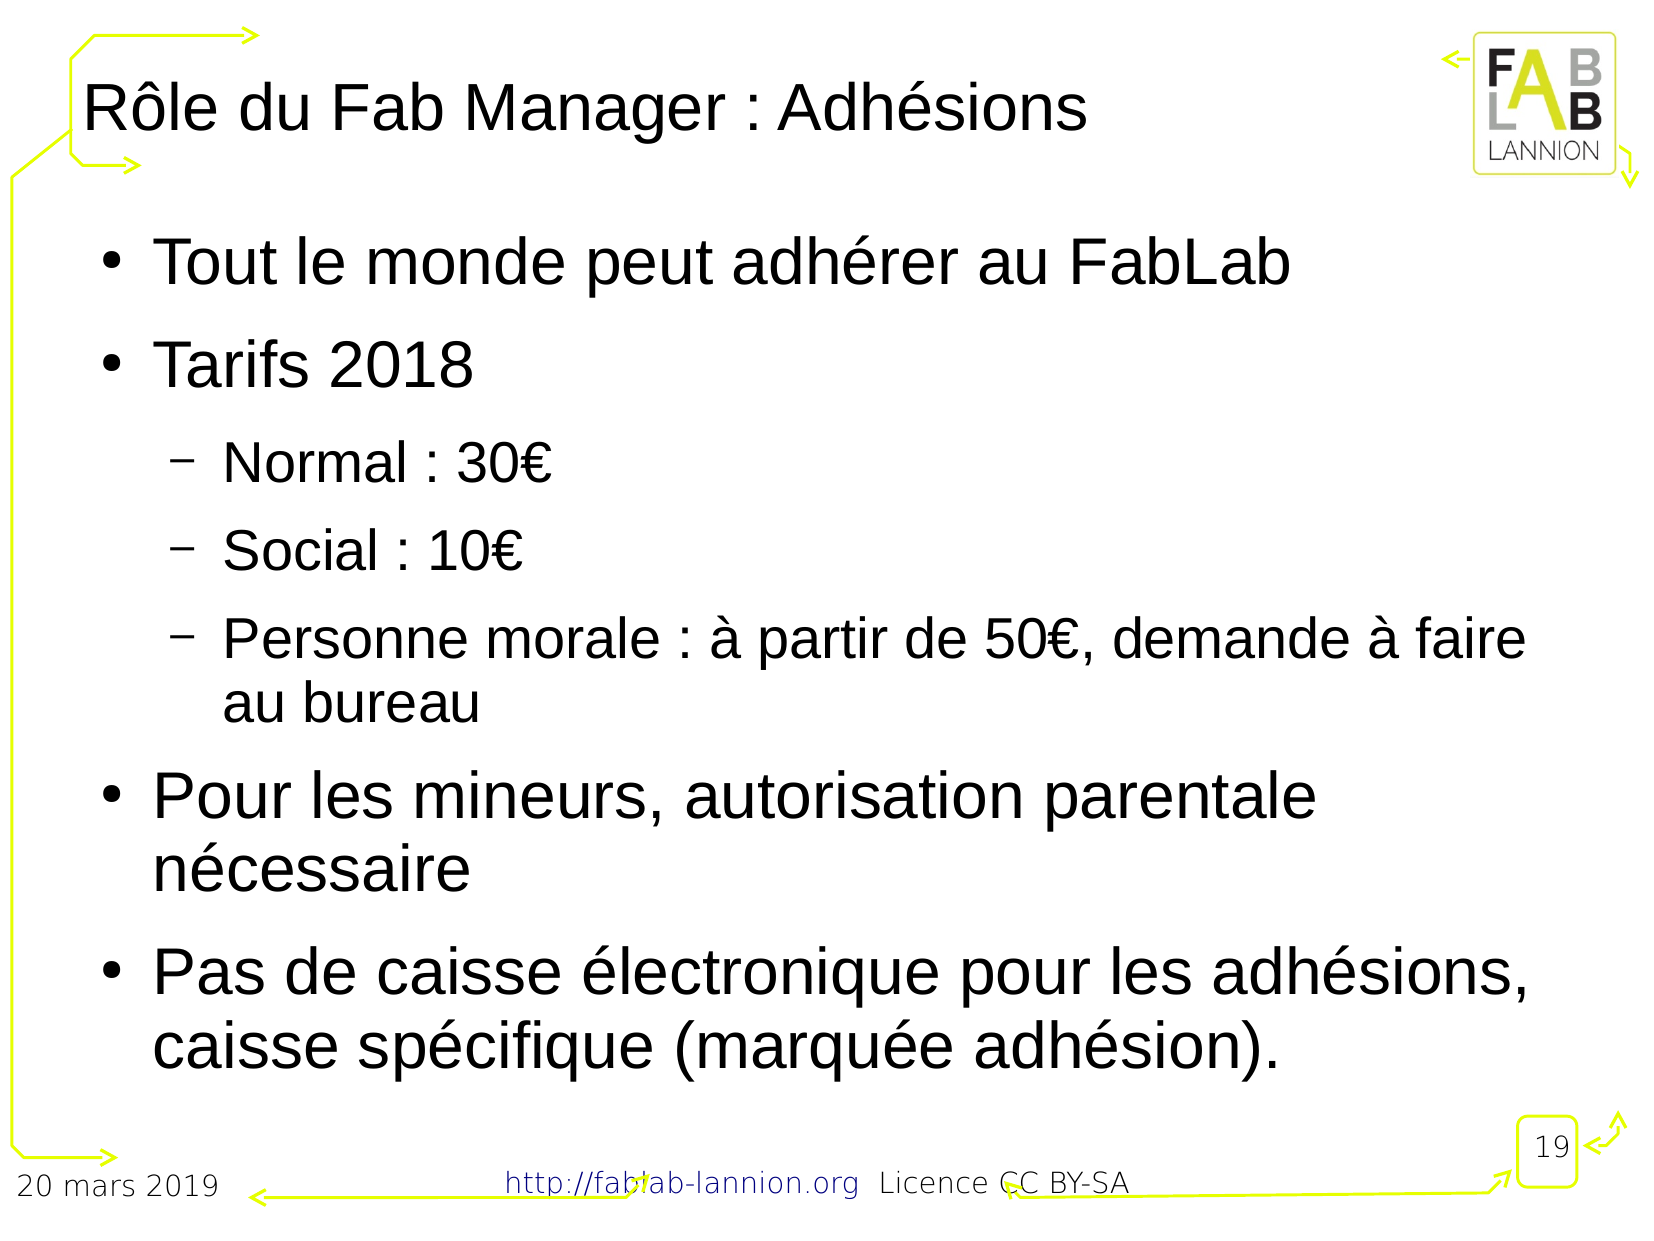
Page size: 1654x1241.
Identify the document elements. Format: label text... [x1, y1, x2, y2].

title Rôle du Fab Manager : Adhésions [82, 49, 1441, 166]
picture [1470, 29, 1619, 178]
list Tout le monde peut adhérer au FabLab Tarifs 2018 Normal : 30€ Social : 10€ Personne morale : à partir de 50€, demande à faire au bureau Pour les mineurs, autorisation parentale nécessaire Pas de caisse électronique pour les adhésions, caisse spécifique (marquée adhésion). [82, 224, 1571, 1087]
